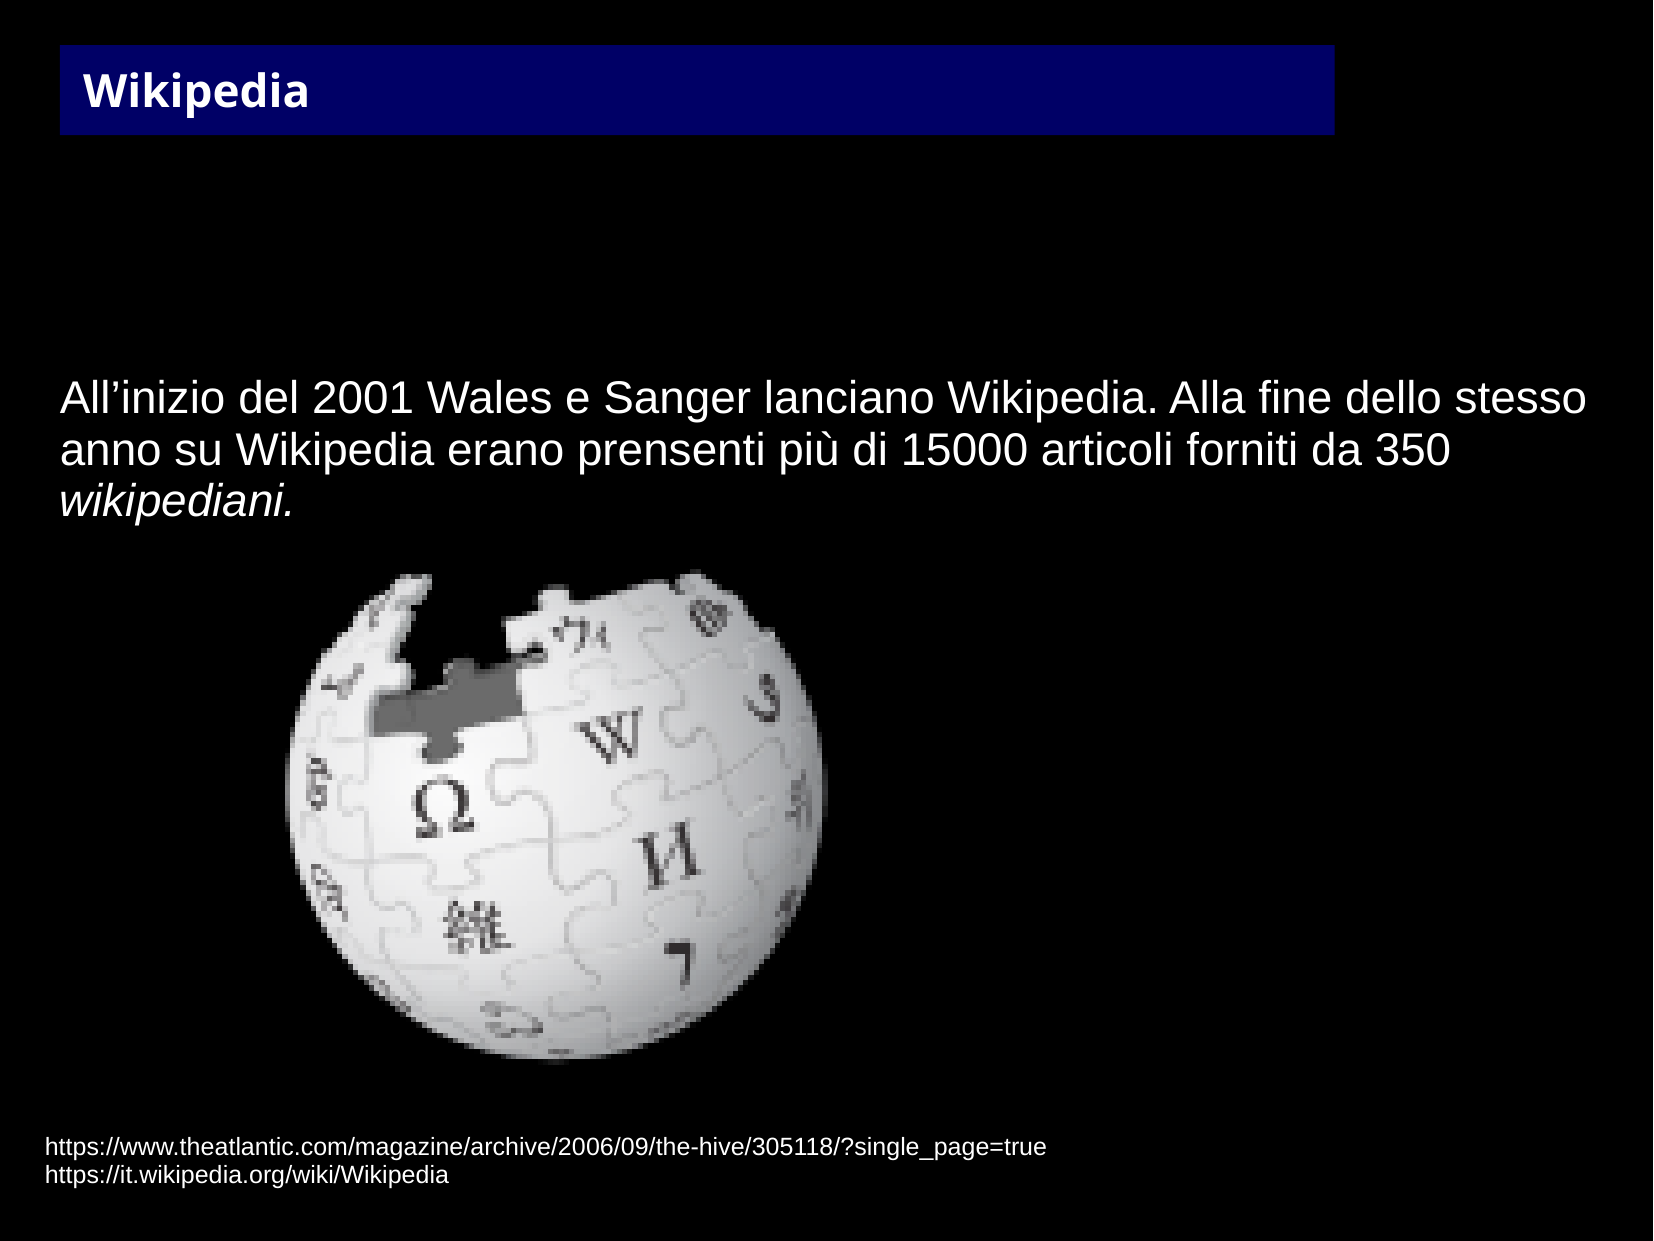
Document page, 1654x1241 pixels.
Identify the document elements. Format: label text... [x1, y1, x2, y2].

text_box https://www.theatlantic.com/magazine/archive/2006/09/the-hive/305118/?single_page=true https://it.wikipedia.org/wiki/Wikipedia [30, 1125, 1646, 1241]
list Wikipedia [59, 45, 1335, 136]
picture [285, 569, 828, 1066]
text_box All’inizio del 2001 Wales e Sanger lanciano Wikipedia. Alla fine dello stesso anno su Wikipedia erano prensenti più di 15000 articoli forniti da 350 wikipediani. [45, 364, 1606, 534]
